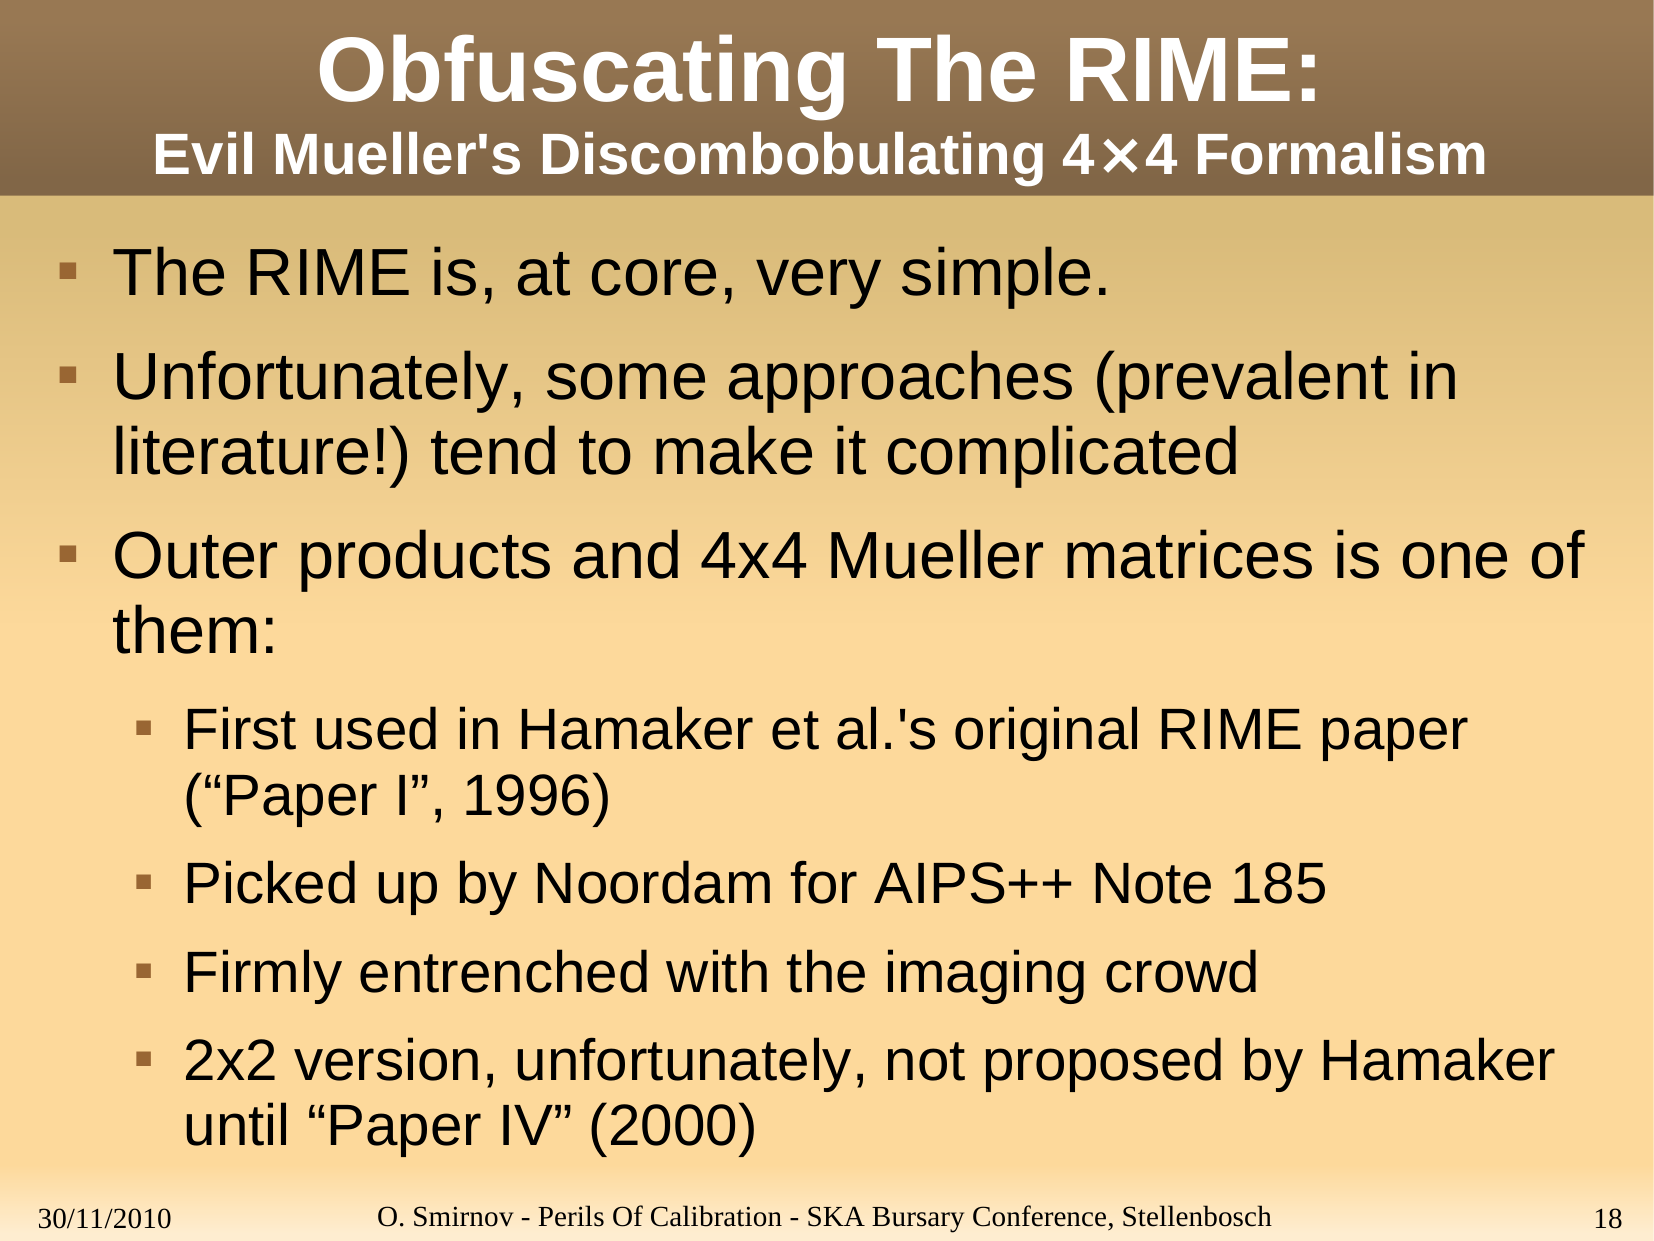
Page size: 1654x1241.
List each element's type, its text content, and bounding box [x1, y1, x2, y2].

list The RIME is, at core, very simple. Unfortunately, some approaches (prevalent in literature!) tend to make it complicated Outer products and 4x4 Mueller matrices is one of them: First used in Hamaker et al.'s original RIME paper (“Paper I”, 1996) Picked up by Noordam for AIPS++ Note 185 Firmly entrenched with the imaging crowd 2x2 version, unfortunately, not proposed by Hamaker until “Paper IV” (2000) [41, 234, 1613, 1163]
title Obfuscating The RIME: Evil Mueller's Discombobulating 4×4 Formalism [76, 0, 1565, 208]
picture [0, 0, 1654, 1241]
